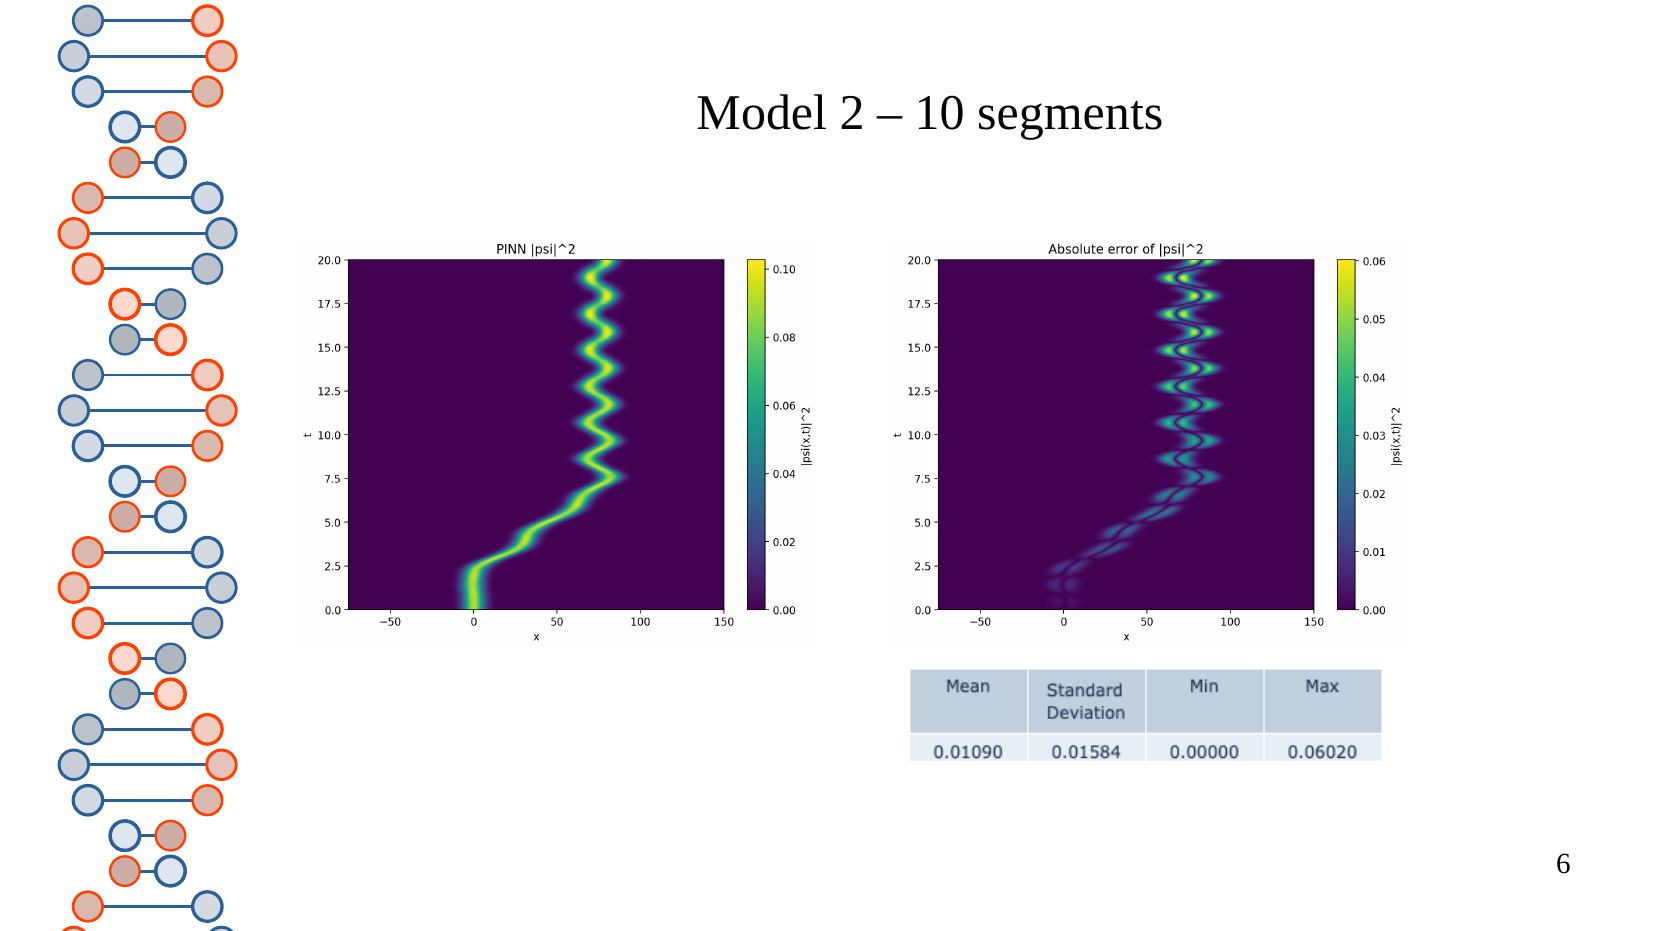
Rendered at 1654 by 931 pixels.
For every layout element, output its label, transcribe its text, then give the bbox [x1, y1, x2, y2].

picture [885, 236, 1408, 650]
picture [295, 236, 818, 650]
picture [880, 653, 1408, 785]
title Model 2 – 10 segments [265, 35, 1595, 189]
